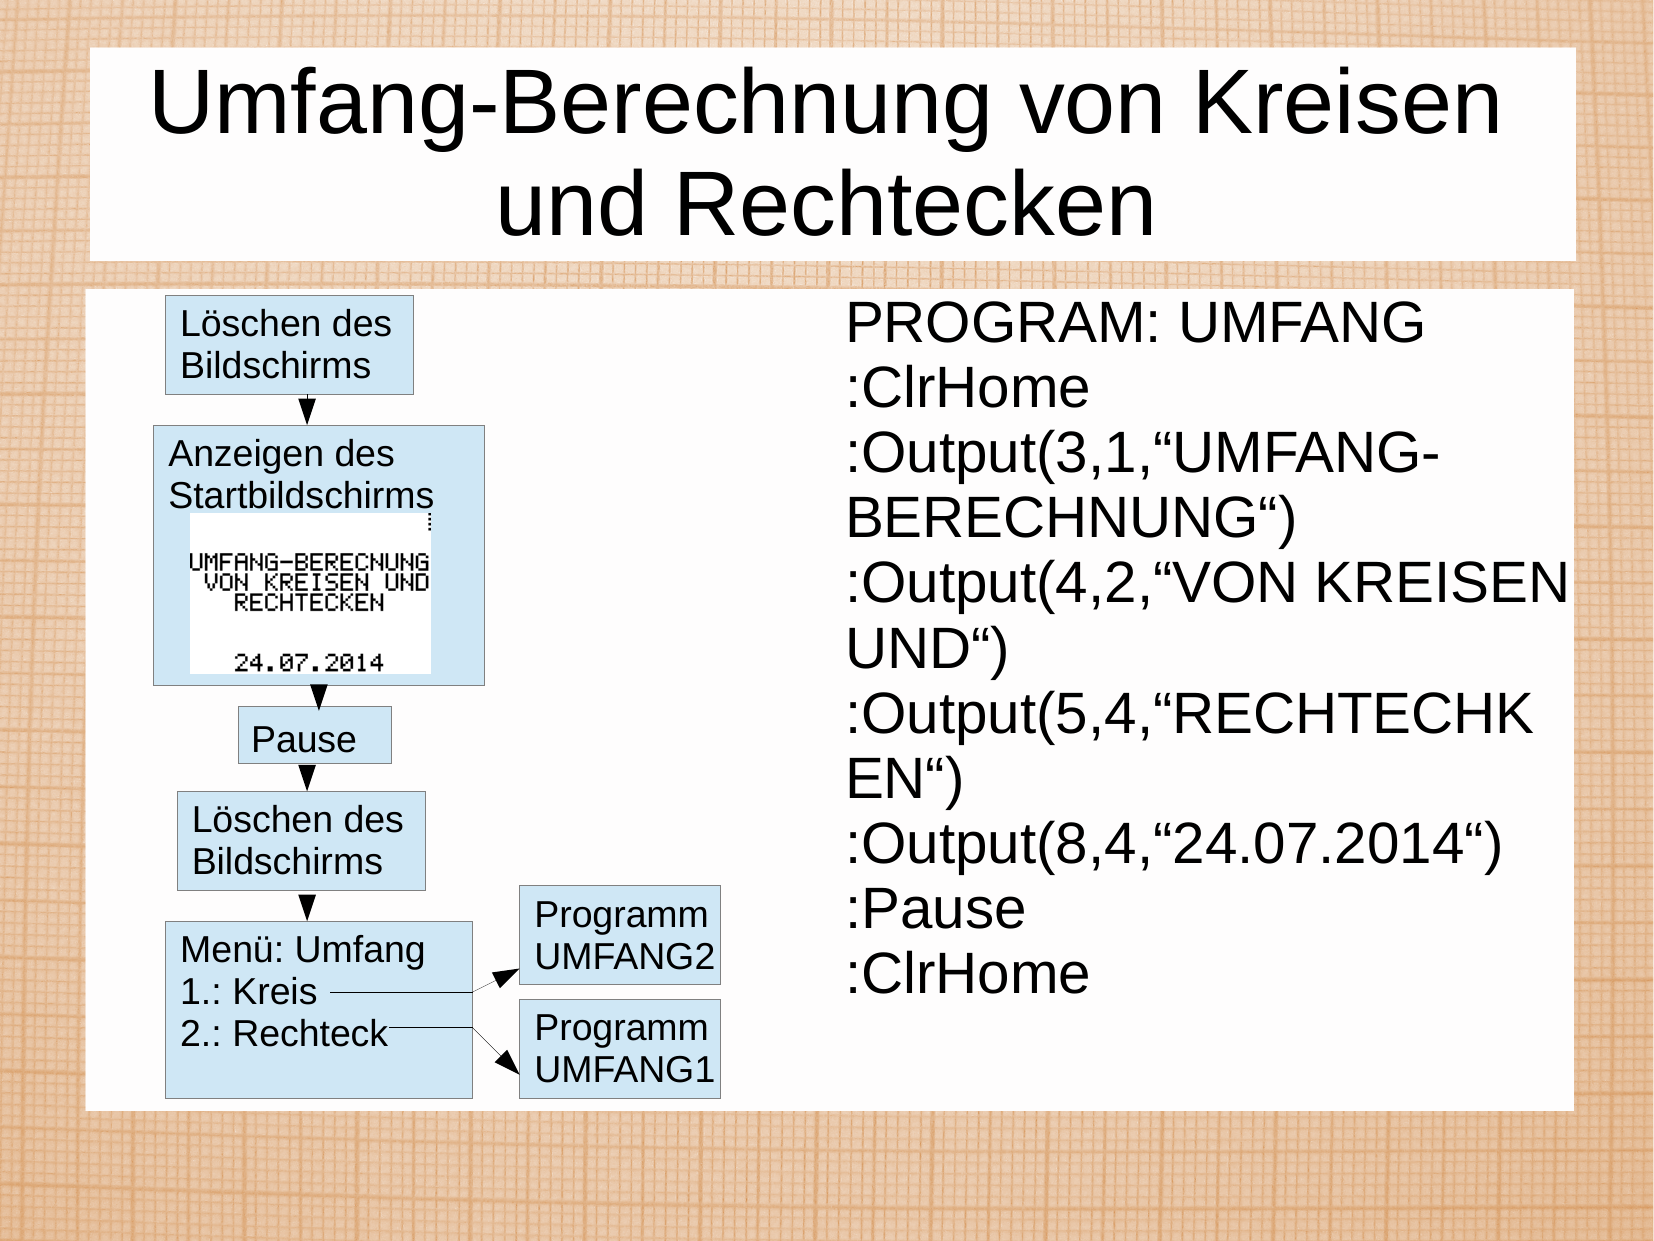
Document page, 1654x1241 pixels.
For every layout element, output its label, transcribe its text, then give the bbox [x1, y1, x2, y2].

text_box Programm UMFANG2 [519, 885, 886, 985]
text_box Anzeigen des Startbildschirms [153, 425, 485, 525]
text_box [153, 525, 485, 686]
picture [0, 0, 1654, 1241]
text_box Löschen des Bildschirms [177, 791, 461, 891]
text_box [320, 706, 392, 764]
text_box Pause [236, 710, 390, 768]
text_box Löschen des Bildschirms [165, 295, 449, 395]
text_box [165, 1063, 473, 1099]
text_box Menü: Umfang 1.: Kreis 2.: Rechteck [165, 921, 485, 1063]
text_box ProgrammUMFANG1 [519, 999, 745, 1099]
title Umfang-Berechnung von Kreisen und Rechtecken [82, 49, 1571, 257]
list PROGRAM: UMFANG :ClrHome :Output(3,1,“UMFANG-BERECHNUNG“) :Output(4,2,“VON KREISEN UND“) :Output(5,4,“RECHTECHK EN“) :Output(8,4,“24.07.2014“) :Pause :ClrHome [845, 290, 1572, 1133]
text_box [238, 706, 318, 710]
